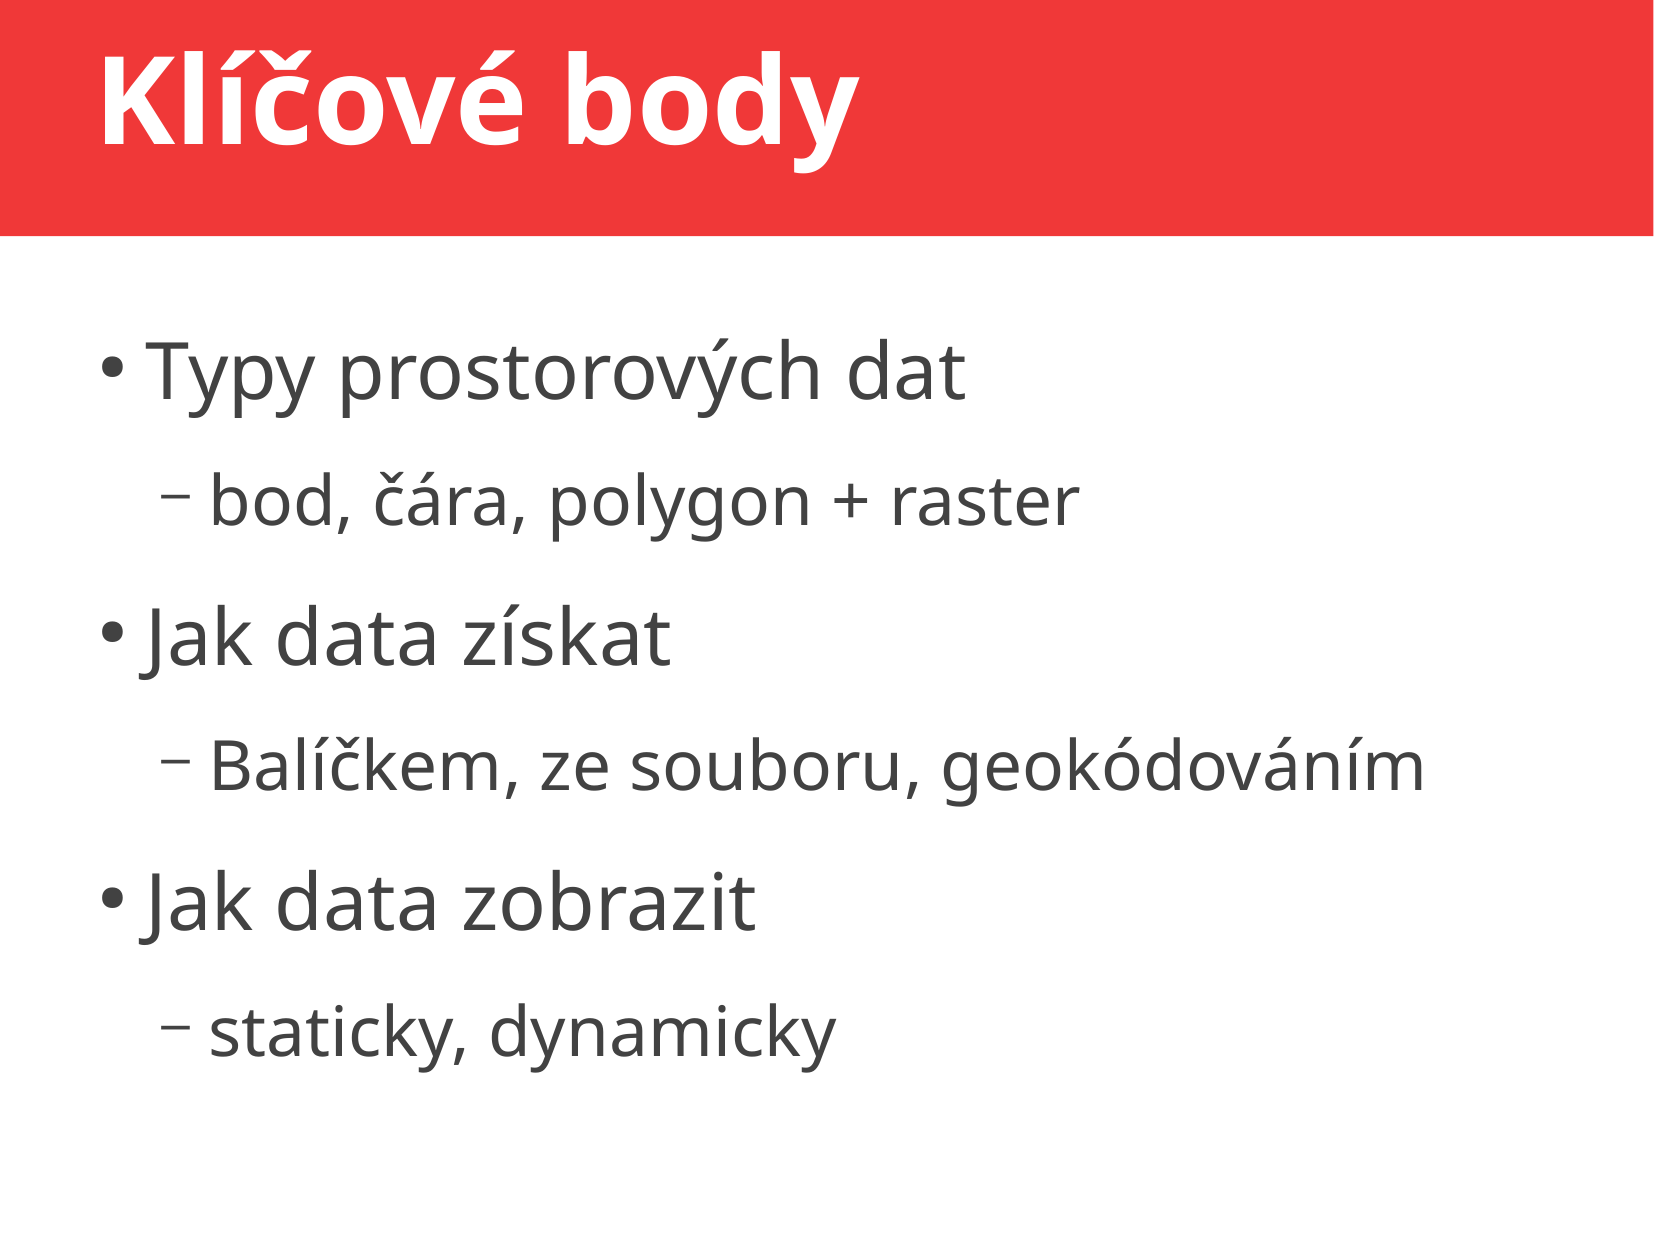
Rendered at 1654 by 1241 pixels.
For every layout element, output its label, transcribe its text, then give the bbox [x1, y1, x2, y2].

list Typy prostorových dat bod, čára, polygon + raster Jak data získat Balíčkem, ze souboru, geokódováním Jak data zobrazit staticky, dynamicky [82, 314, 1563, 1080]
title Klíčové body [94, 0, 1583, 201]
